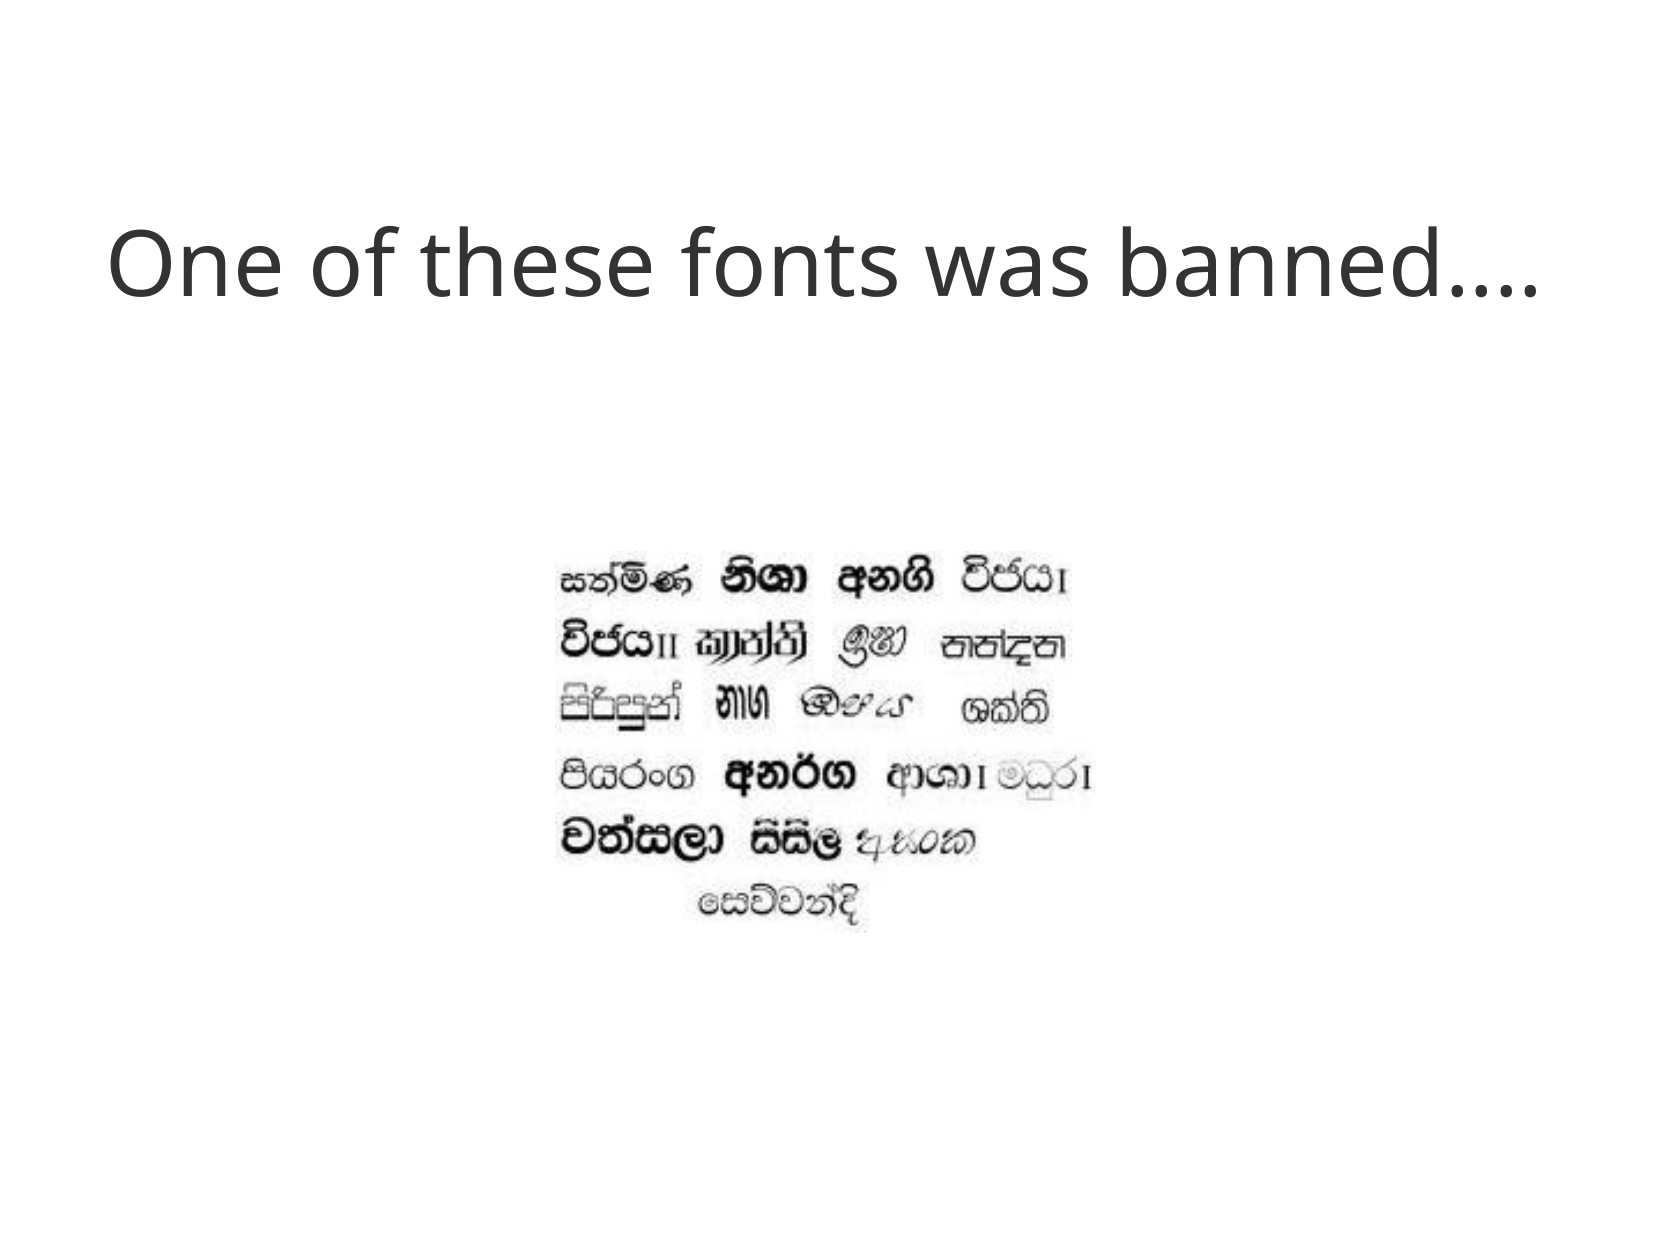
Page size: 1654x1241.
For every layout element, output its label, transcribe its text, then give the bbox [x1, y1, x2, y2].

title One of these fonts was banned.... [105, 132, 1594, 340]
picture [555, 551, 1096, 933]
